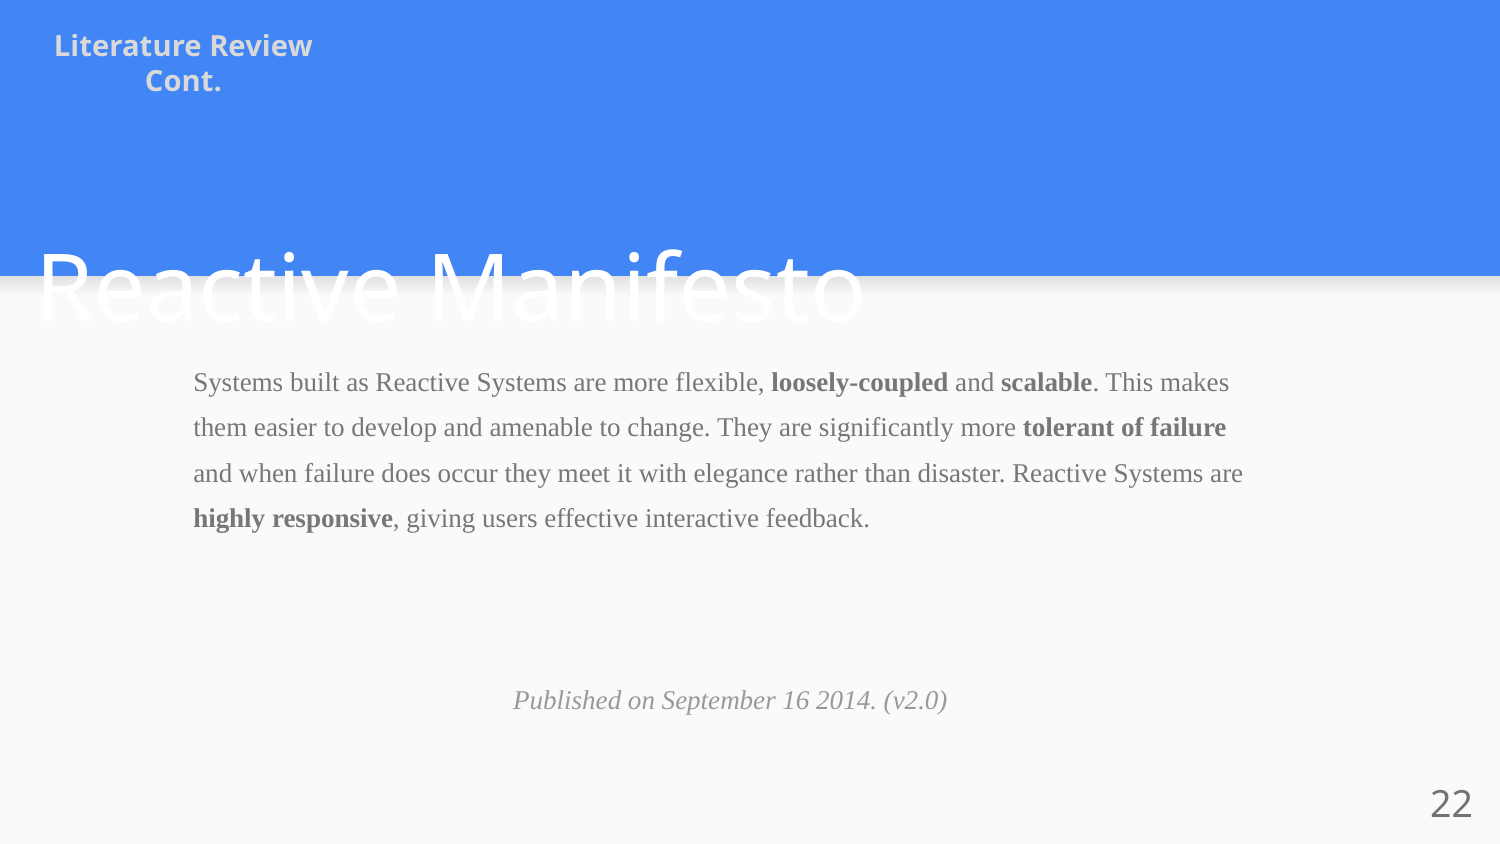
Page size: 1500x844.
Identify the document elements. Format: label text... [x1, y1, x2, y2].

title Reactive Manifesto [19, 111, 1369, 356]
slide_number 22 [1398, 770, 1489, 835]
text_box Literature Review Cont. [8, 12, 359, 93]
text_box Systems built as Reactive Systems are more flexible, loosely-coupled and scalable. This makes them easier to develop and amenable to change. They are significantly more tolerant of failure and when failure does occur they meet it with elegance rather than disaster. Reactive Systems are highly responsive, giving users effective interactive feedback. Published on September 16 2014. (v2.0) [178, 336, 1283, 787]
